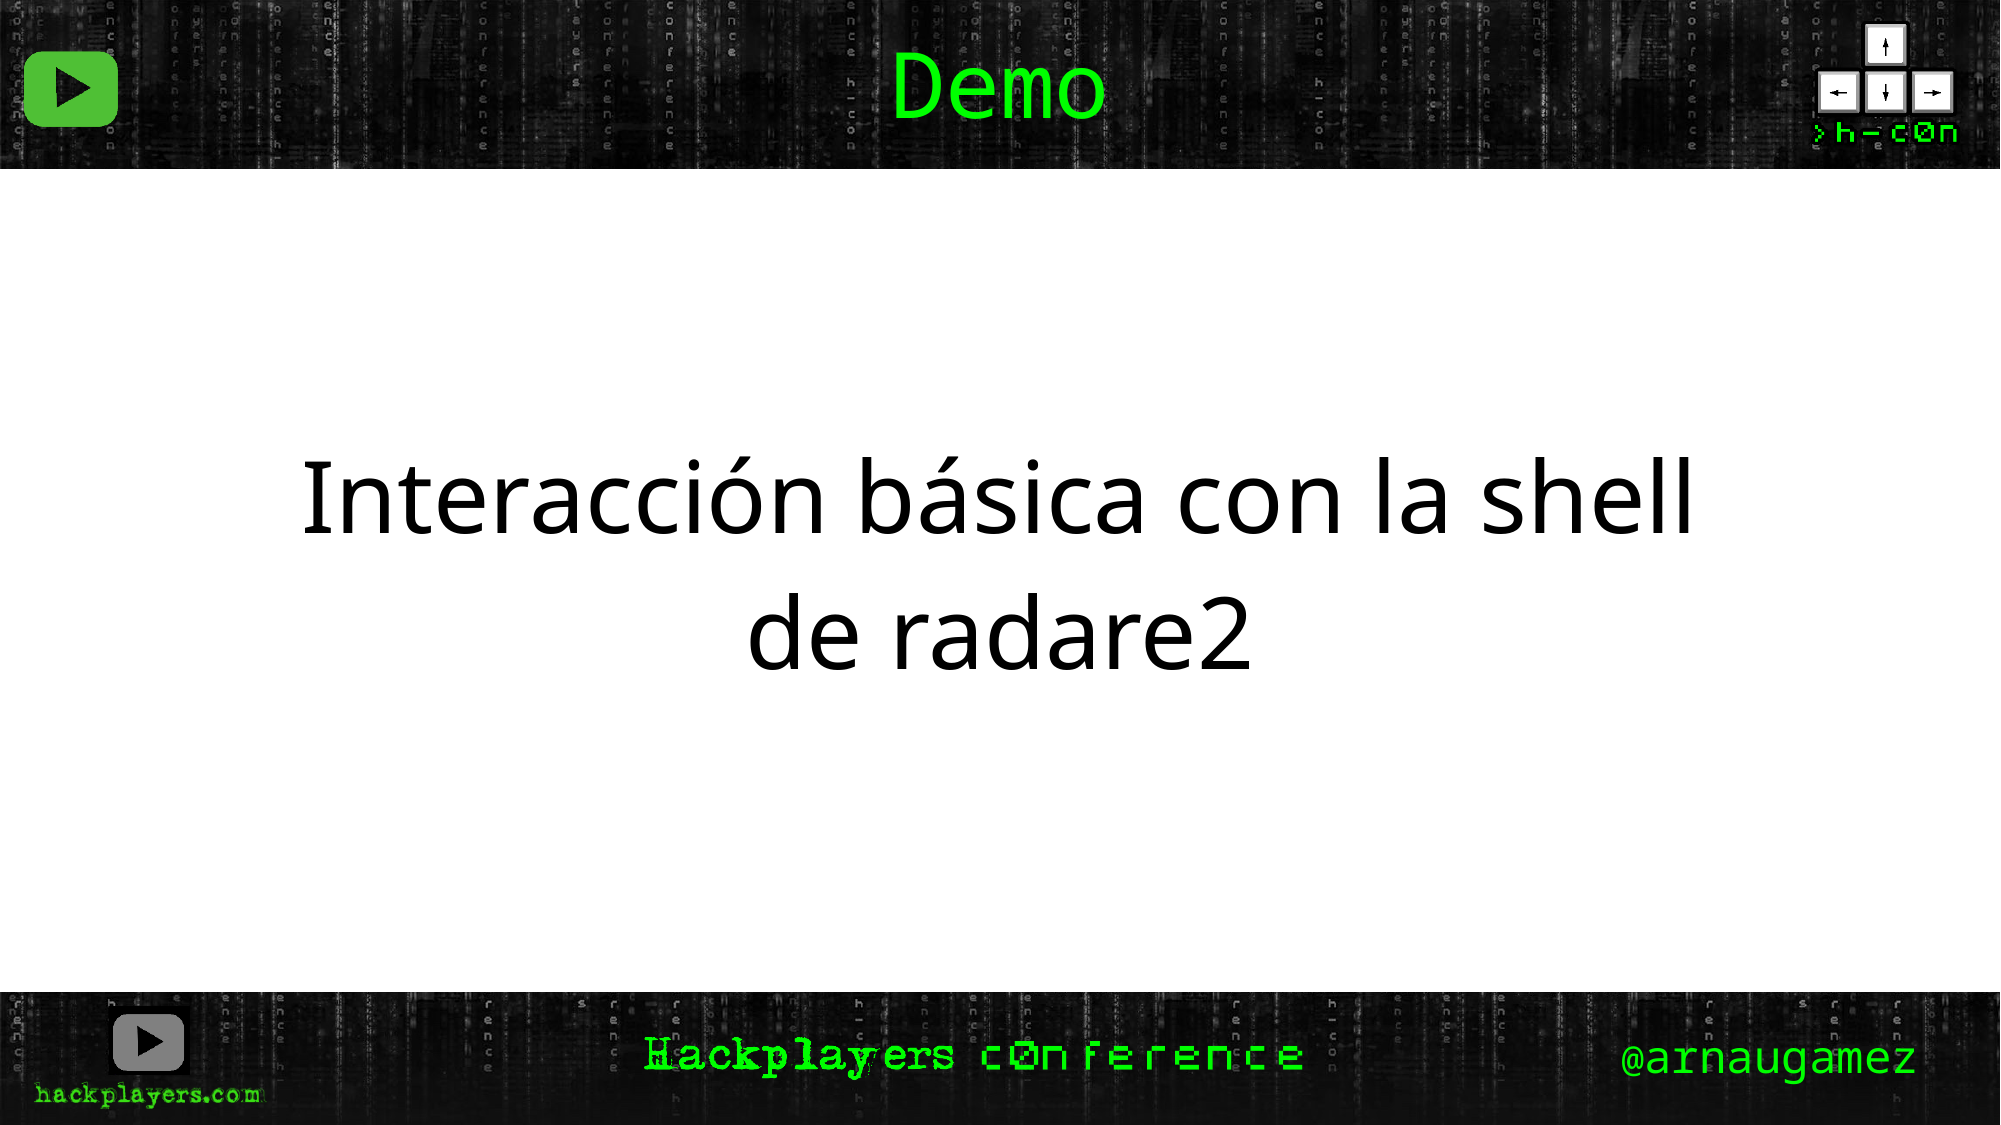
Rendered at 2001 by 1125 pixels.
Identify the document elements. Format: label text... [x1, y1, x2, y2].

picture [0, 0, 2000, 169]
title Demo [256, 0, 1745, 166]
title Interacción básica con la shell de radare2 [292, 442, 1708, 683]
picture [0, 992, 2000, 1125]
